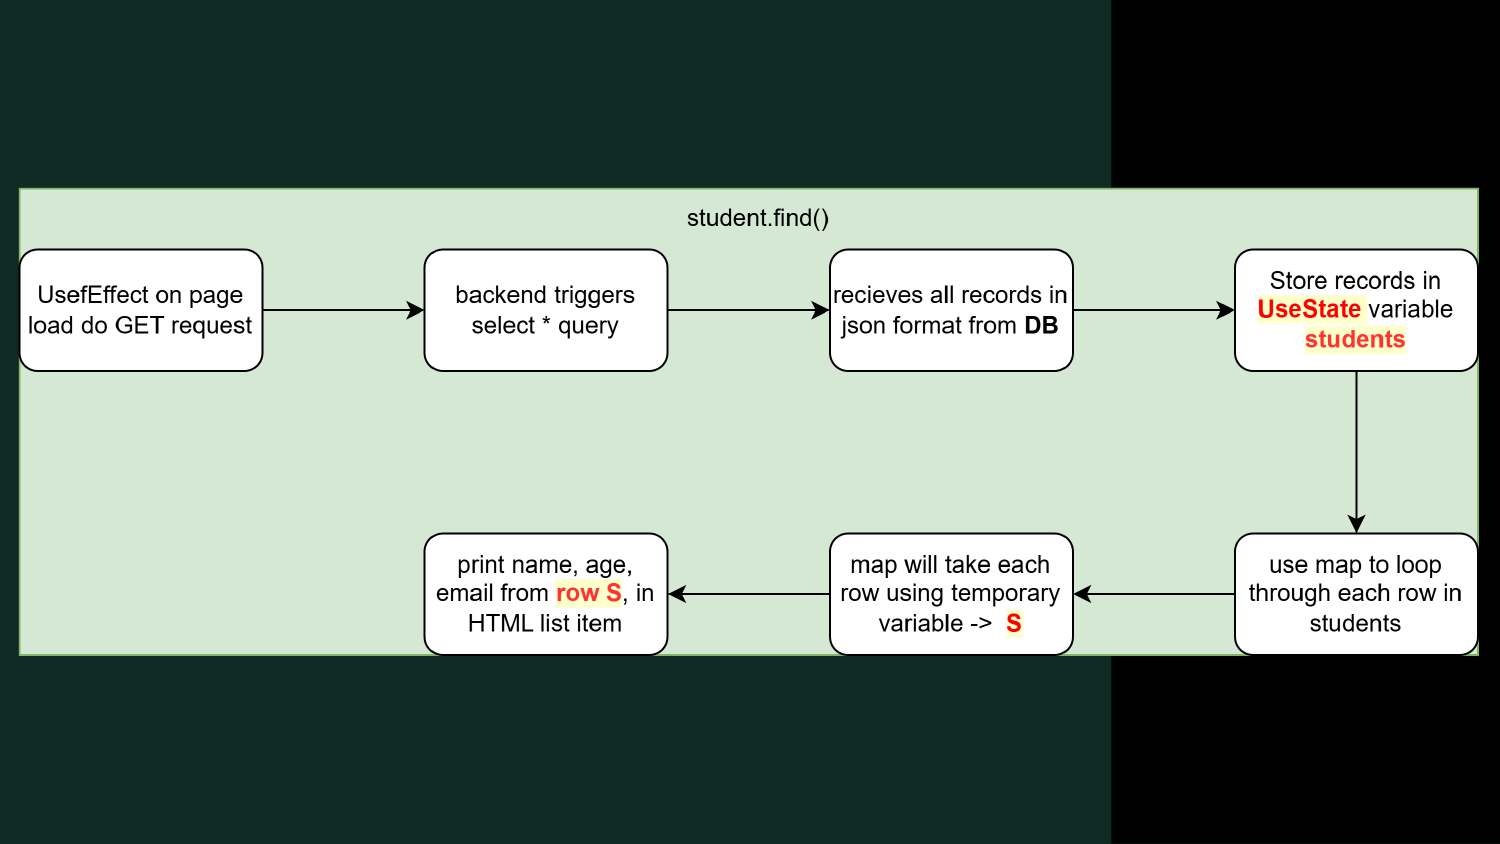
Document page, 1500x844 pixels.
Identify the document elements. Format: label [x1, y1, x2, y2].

picture [0, 167, 1499, 676]
